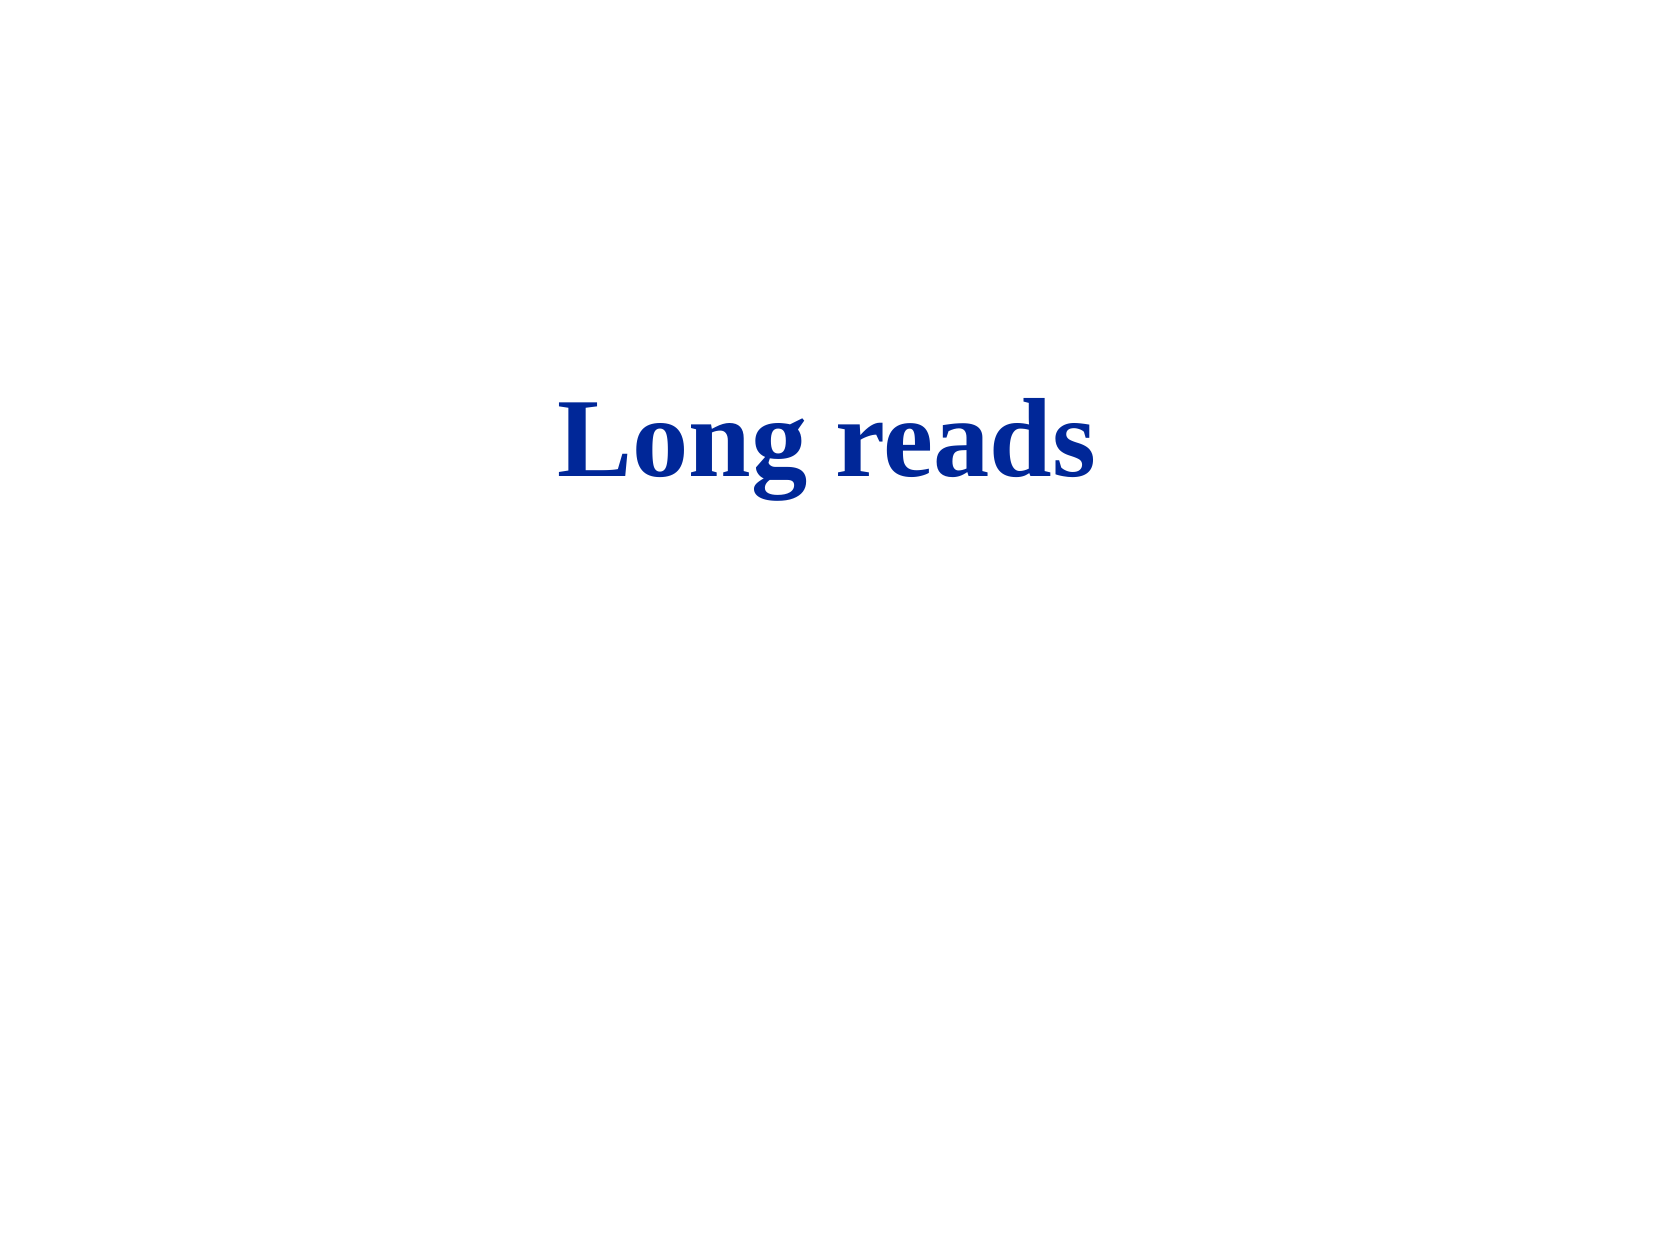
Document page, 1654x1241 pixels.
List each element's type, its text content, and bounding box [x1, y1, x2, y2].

title Long reads [82, 315, 1571, 563]
